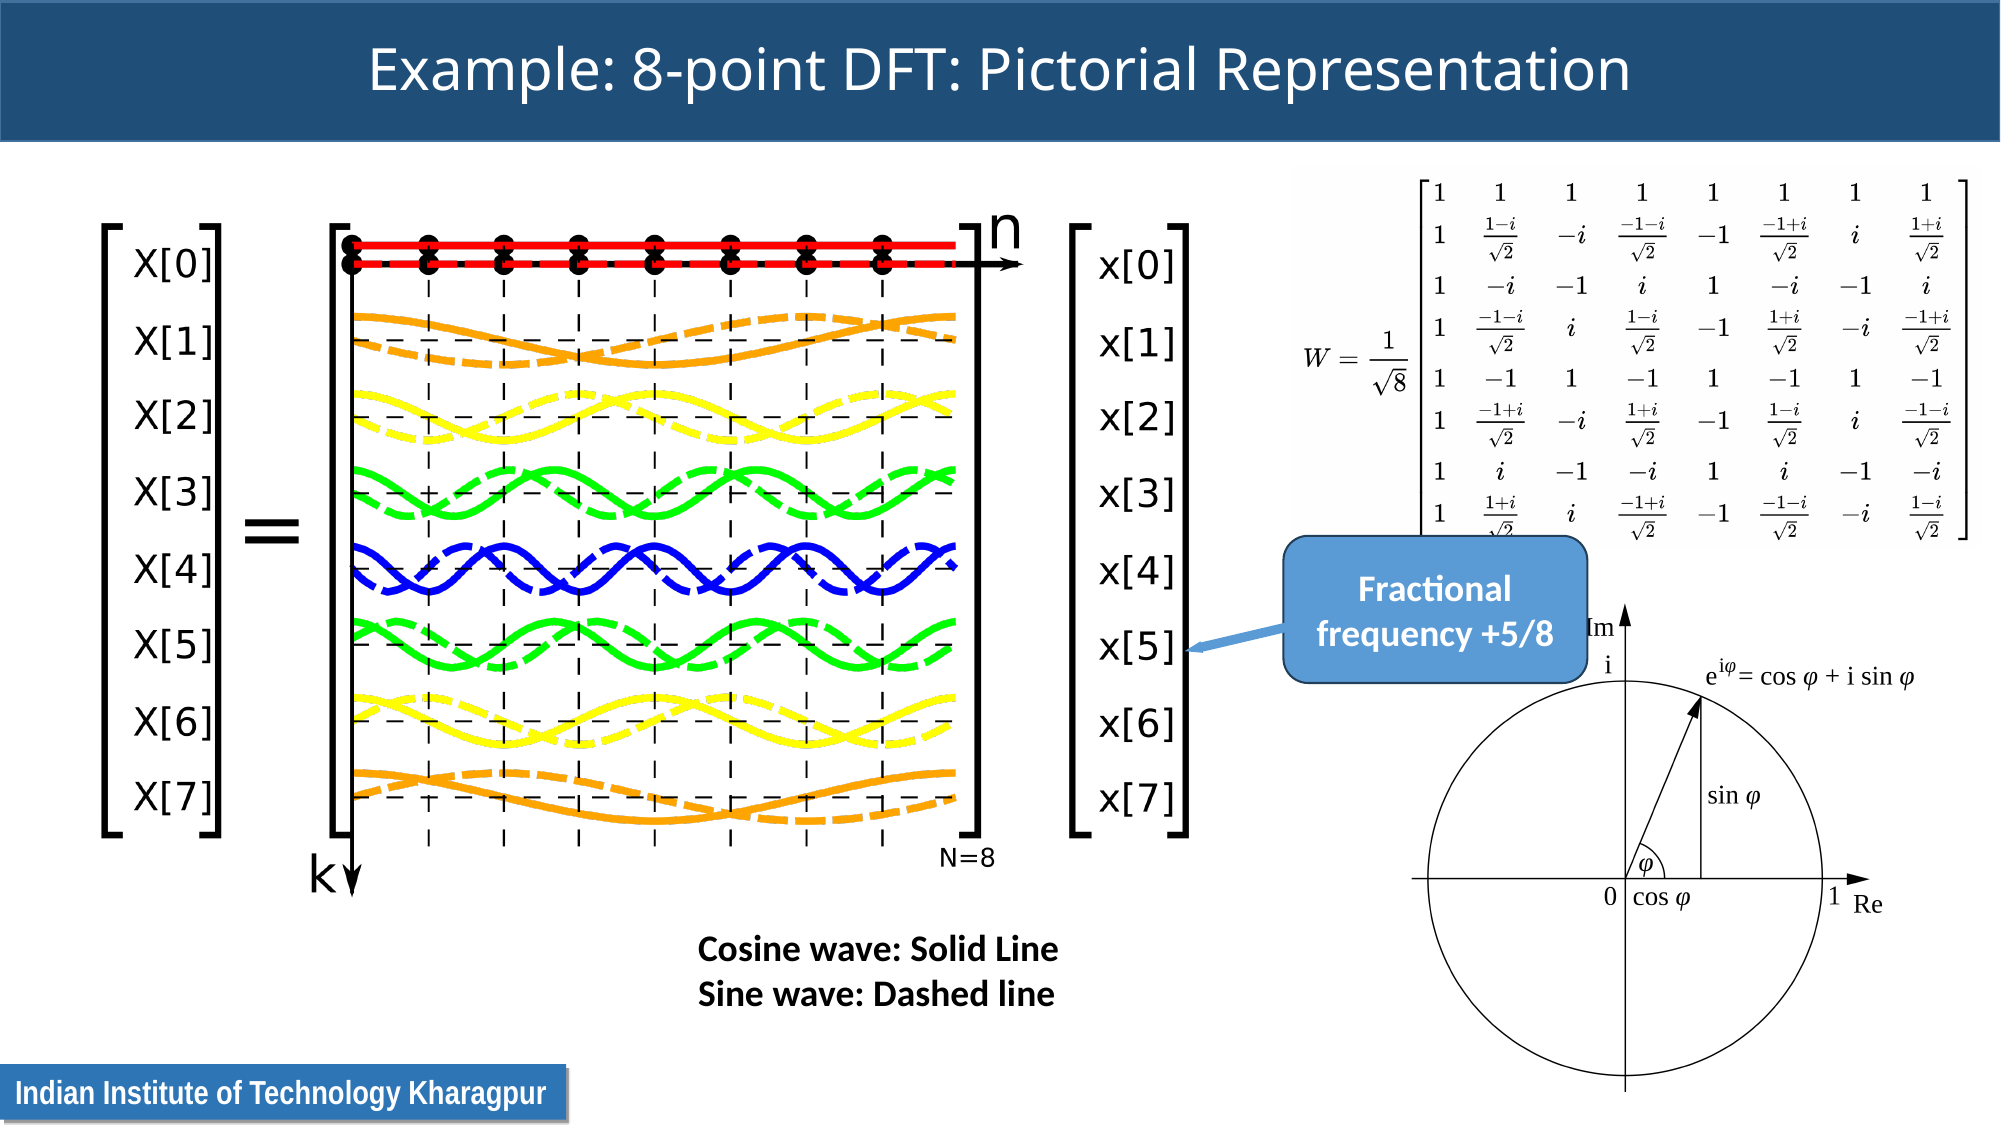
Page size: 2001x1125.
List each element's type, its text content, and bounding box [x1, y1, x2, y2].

picture [1291, 166, 1981, 549]
picture [20, 189, 1289, 917]
title Example: 8-point DFT: Pictorial Representation [0, 1, 2000, 141]
picture [1410, 600, 1917, 1107]
text_box Cosine wave: Solid Line Sine wave: Dashed line [683, 916, 1134, 1023]
text_box Fractional frequency +5/8 [1283, 535, 1588, 683]
